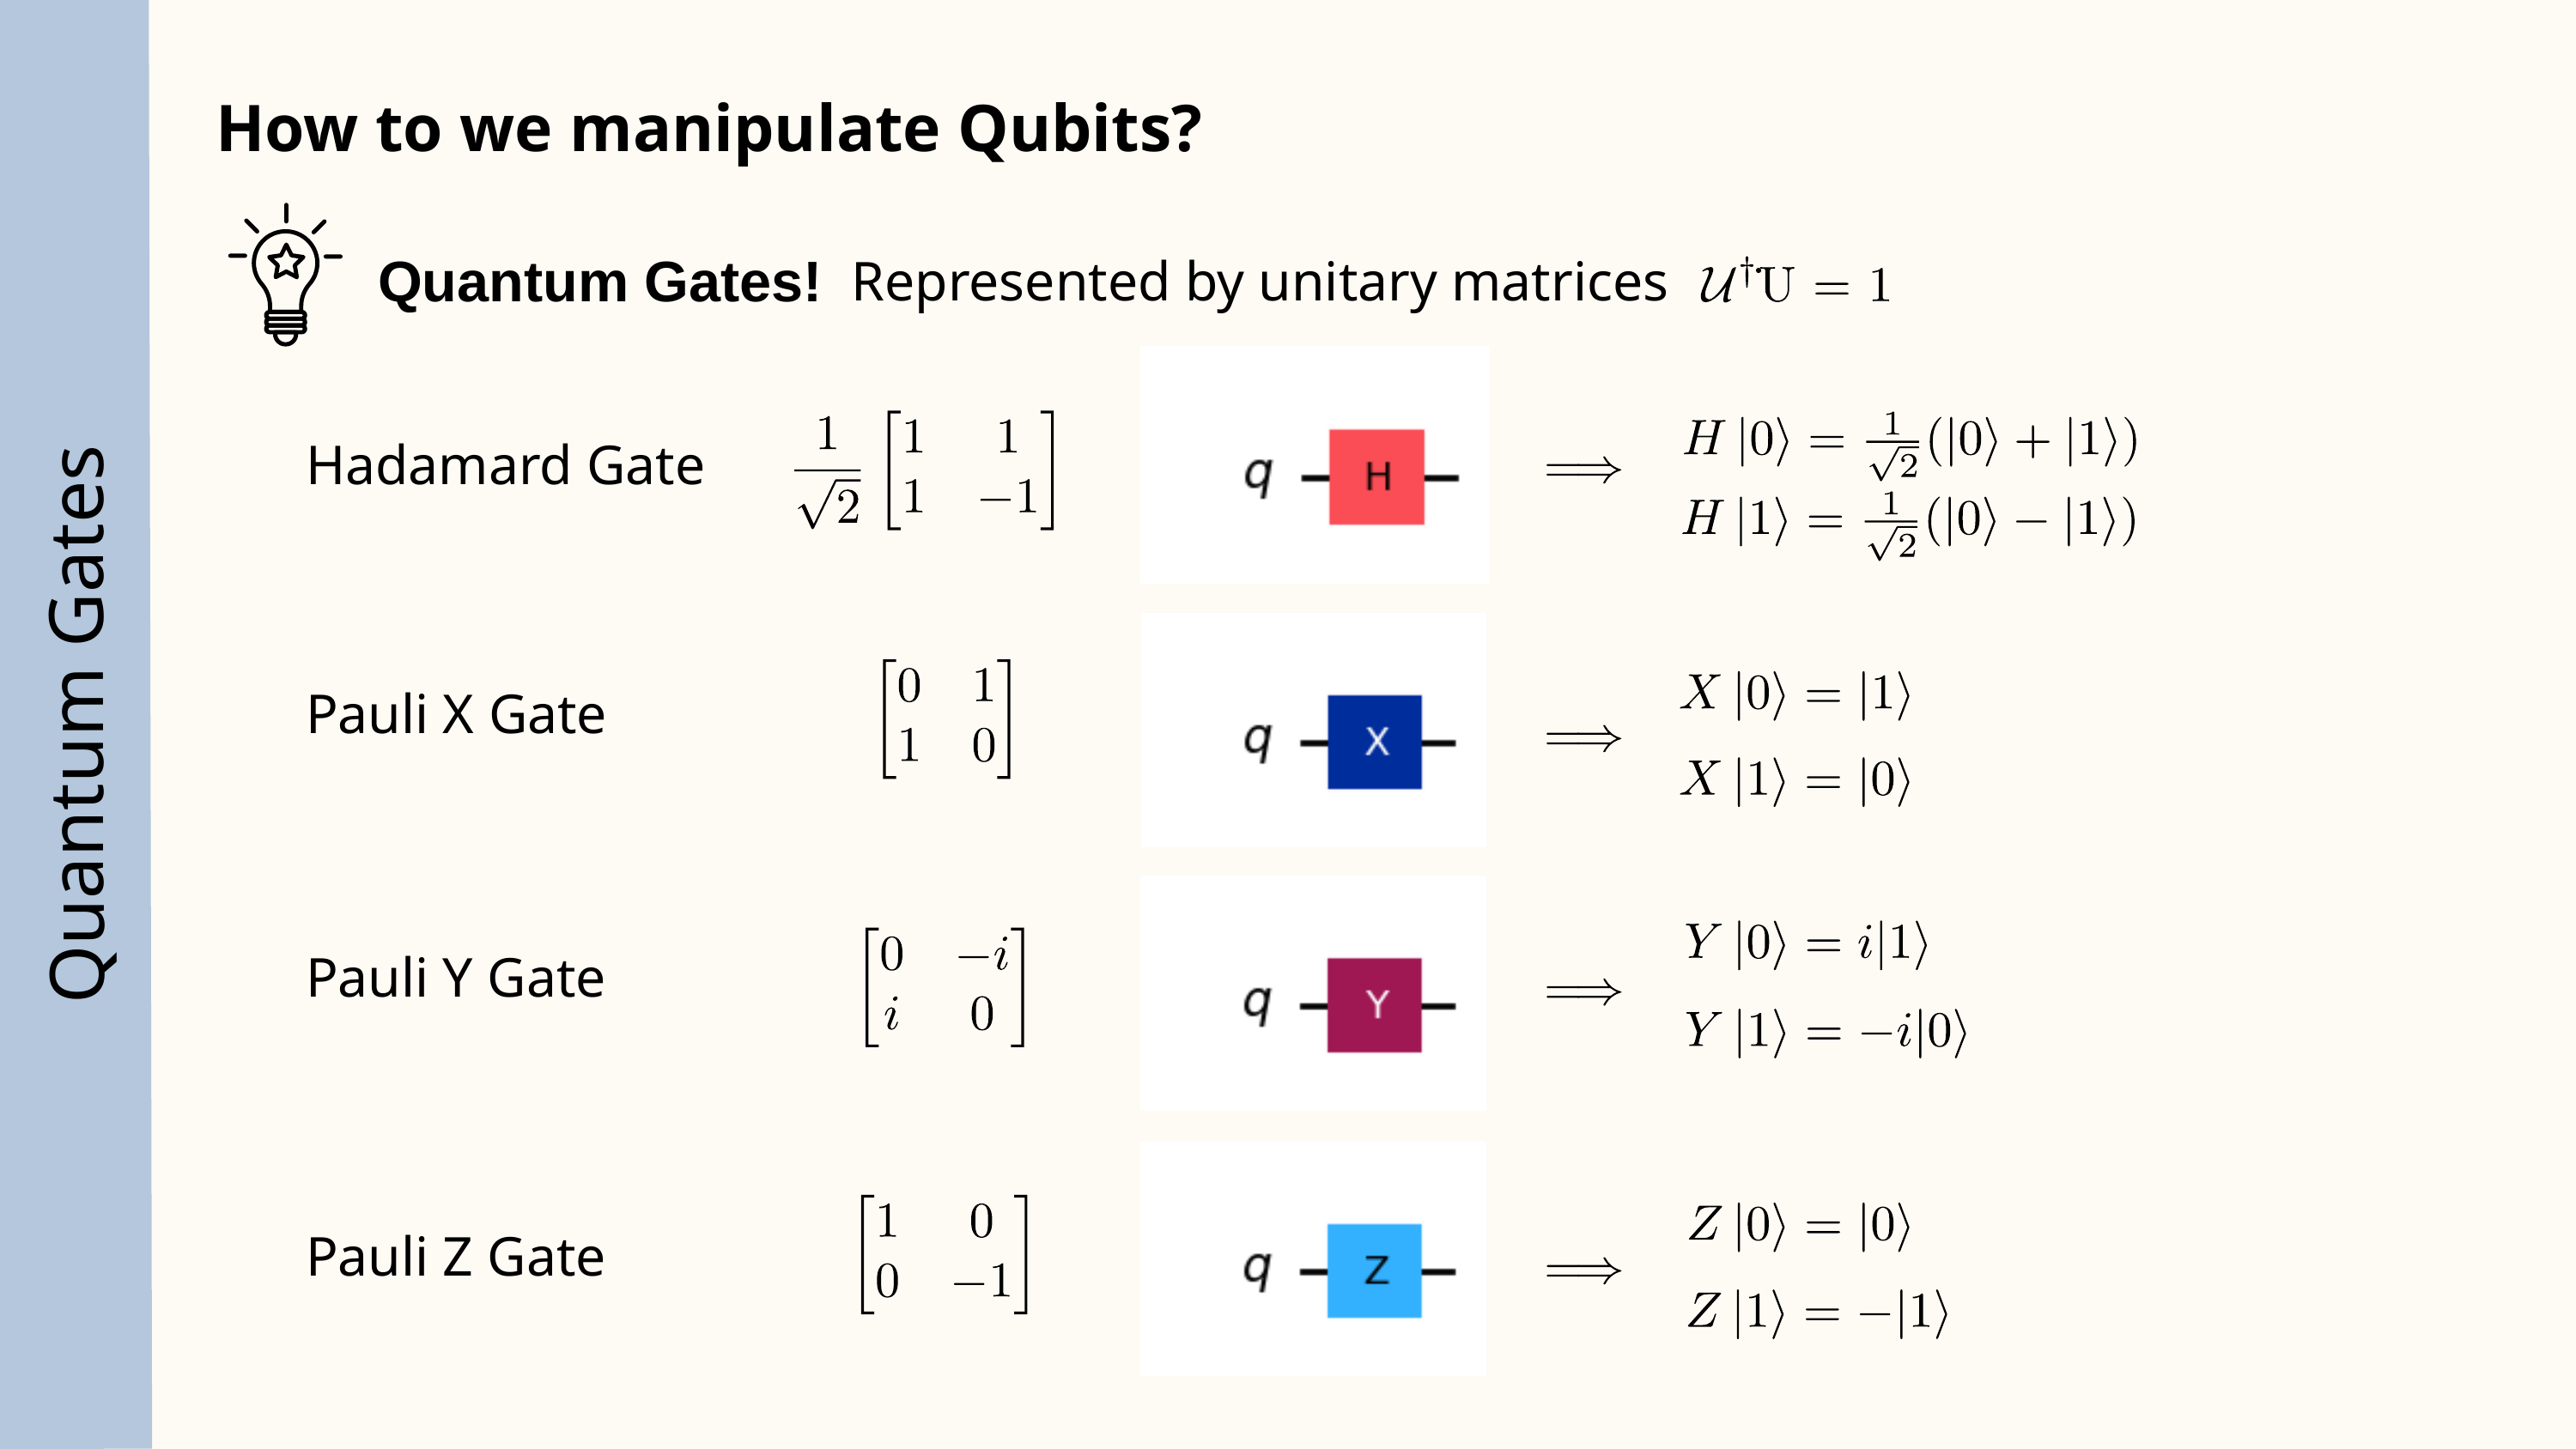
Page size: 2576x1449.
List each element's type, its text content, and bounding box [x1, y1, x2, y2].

text_box Quantum Gates! [365, 243, 872, 329]
picture [863, 925, 1026, 1050]
picture [1678, 669, 1911, 723]
picture [1140, 876, 1486, 1111]
text_box [228, 203, 343, 347]
text_box Hadamard Gate [293, 421, 736, 507]
picture [1678, 755, 1911, 809]
title Quantum Gates [0, 0, 153, 1449]
picture [1683, 919, 1929, 973]
picture [1688, 1202, 1910, 1252]
picture [1546, 724, 1622, 753]
text_box Pauli Z Gate [293, 1212, 736, 1298]
picture [1140, 346, 1490, 584]
text_box Represented by unitary matrices [838, 237, 2485, 324]
picture [792, 409, 1056, 532]
text_box How to we manipulate Qubits? [203, 76, 1214, 177]
picture [1682, 491, 2135, 561]
picture [1686, 1287, 1949, 1342]
picture [1686, 1009, 1966, 1058]
picture [1546, 1257, 1622, 1285]
text_box Pauli Y Gate [293, 933, 736, 1020]
picture [1698, 254, 1891, 305]
picture [1546, 456, 1622, 484]
picture [1140, 1142, 1486, 1376]
picture [859, 1192, 1030, 1317]
picture [1546, 978, 1622, 1006]
picture [881, 657, 1012, 781]
text_box Pauli X Gate [293, 670, 736, 755]
picture [1141, 613, 1486, 847]
picture [1683, 411, 2136, 482]
